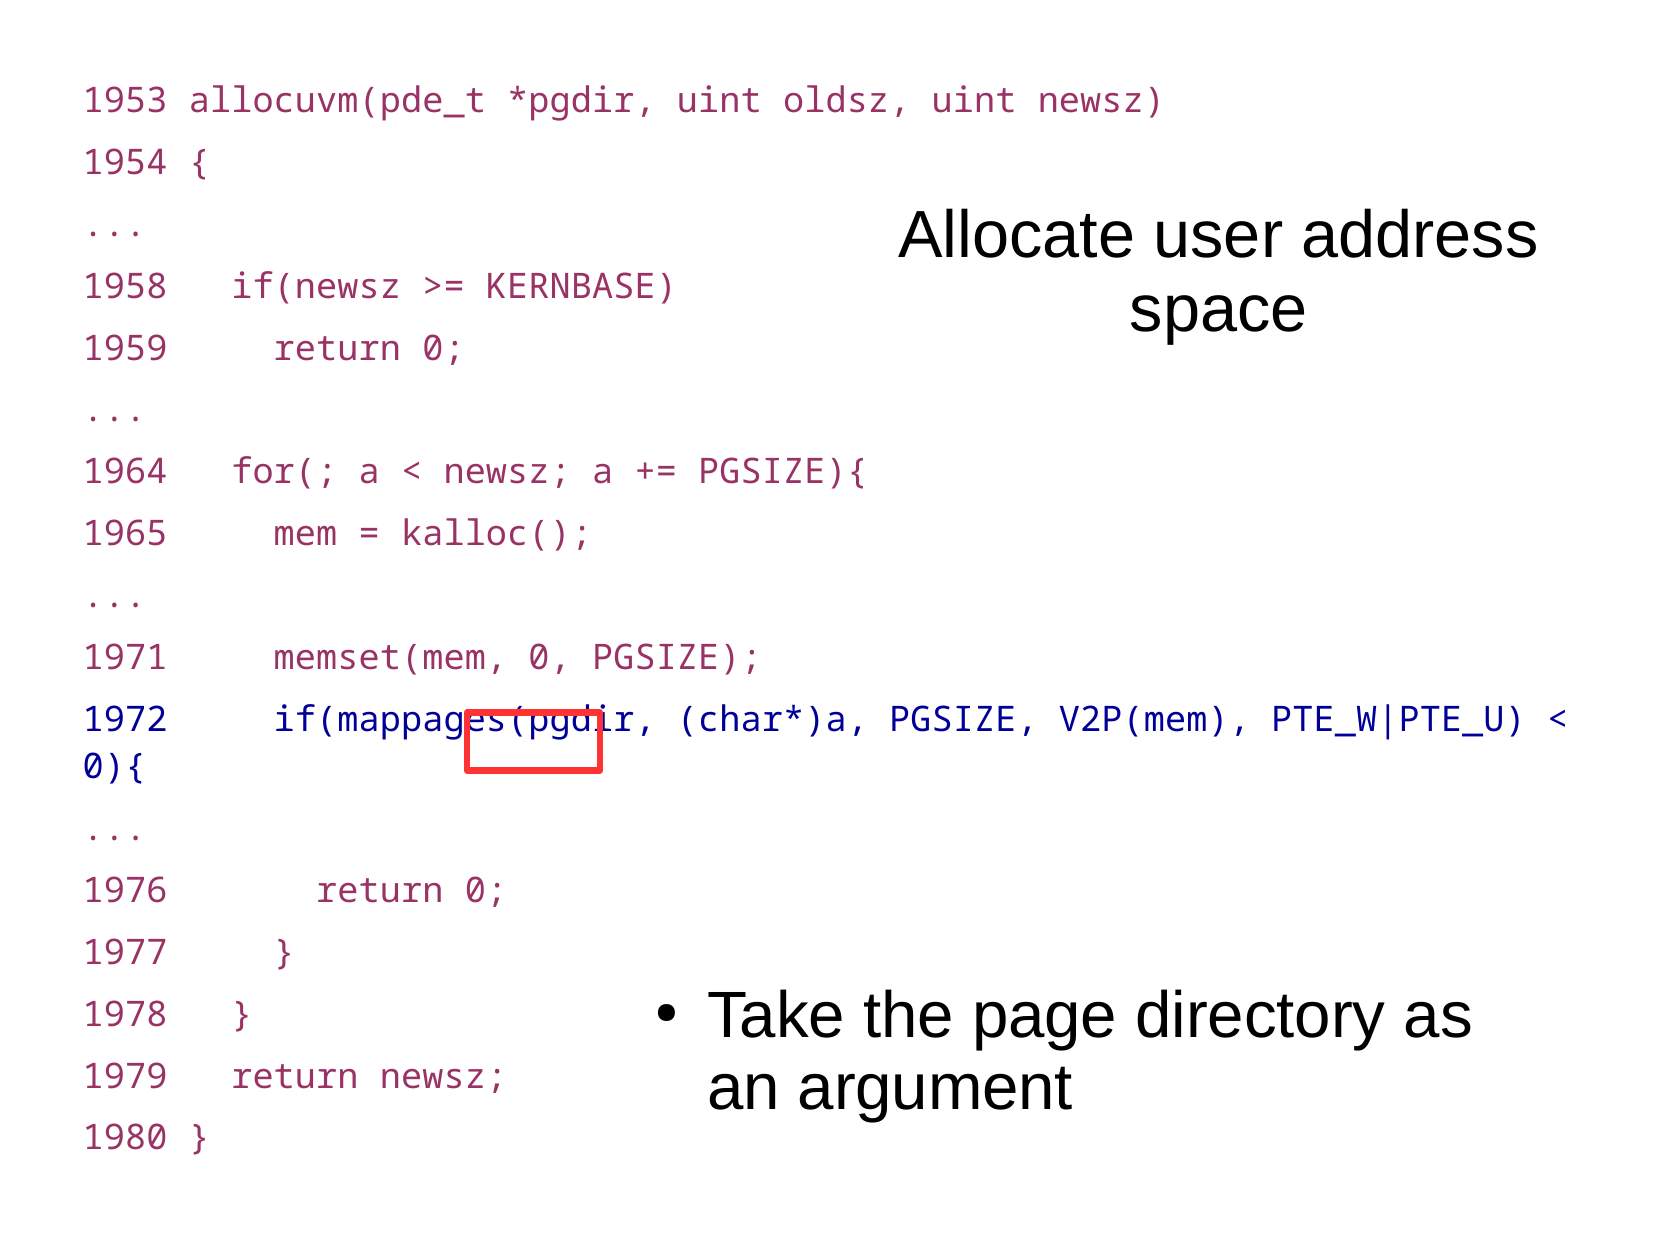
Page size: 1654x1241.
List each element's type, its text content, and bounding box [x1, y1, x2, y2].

title Allocate user address space [825, 167, 1613, 376]
list Take the page directory as an argument [637, 978, 1530, 1126]
list 1953 allocuvm(pde_t *pgdir, uint oldsz, uint newsz) 1954 { ... 1958 if(newsz >= KERNBASE) 1959 return 0; ... 1964 for(; a < newsz; a += PGSIZE){ 1965 mem = kalloc(); ... 1971 memset(mem, 0, PGSIZE); 1972 if(mappages(pgdir, (char*)a, PGSIZE, V2P(mem), PTE_W|PTE_U) < 0){ ... 1976 return 0; 1977 } 1978 } 1979 return newsz; 1980 } [82, 75, 1571, 1163]
